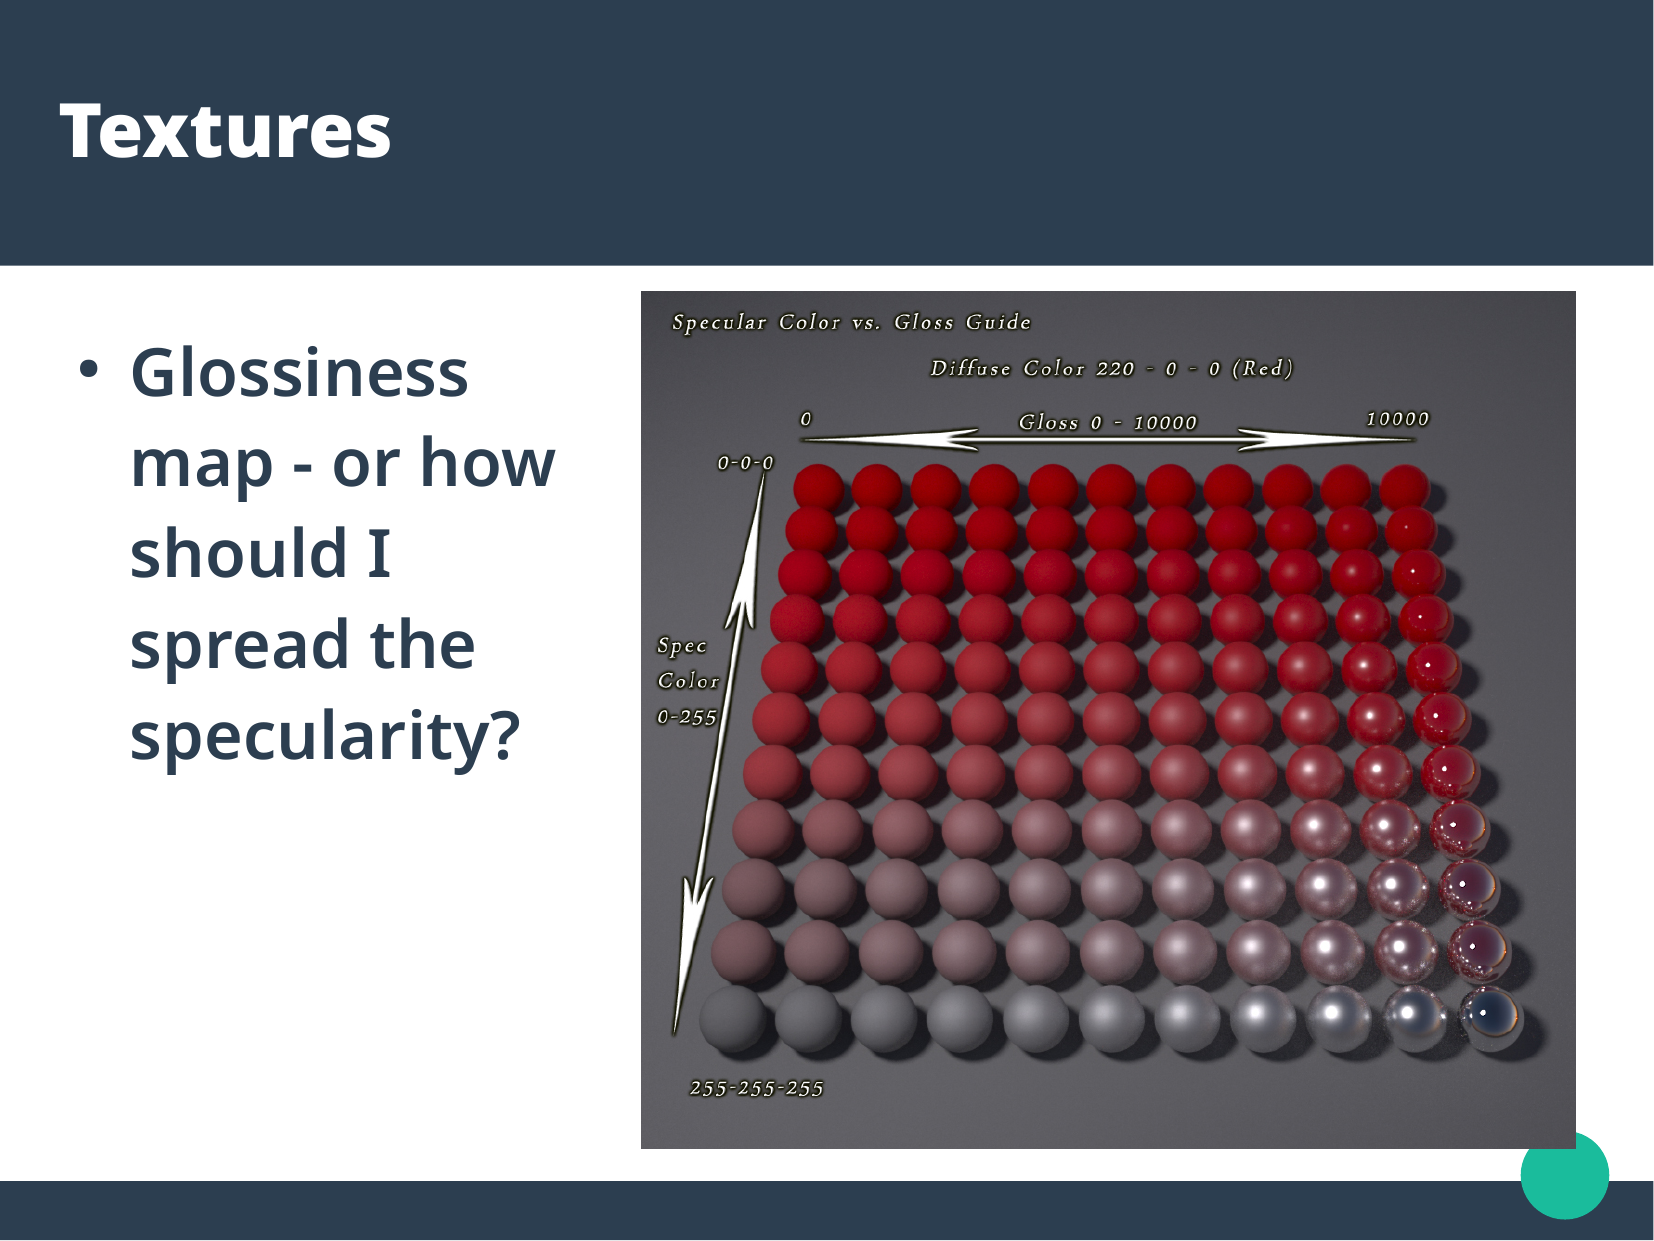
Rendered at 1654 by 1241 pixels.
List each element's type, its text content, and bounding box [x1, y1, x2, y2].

title Textures [59, 49, 1595, 207]
picture [641, 291, 1576, 1149]
list Glossiness map - or how should I spread the specularity? [59, 324, 603, 1152]
